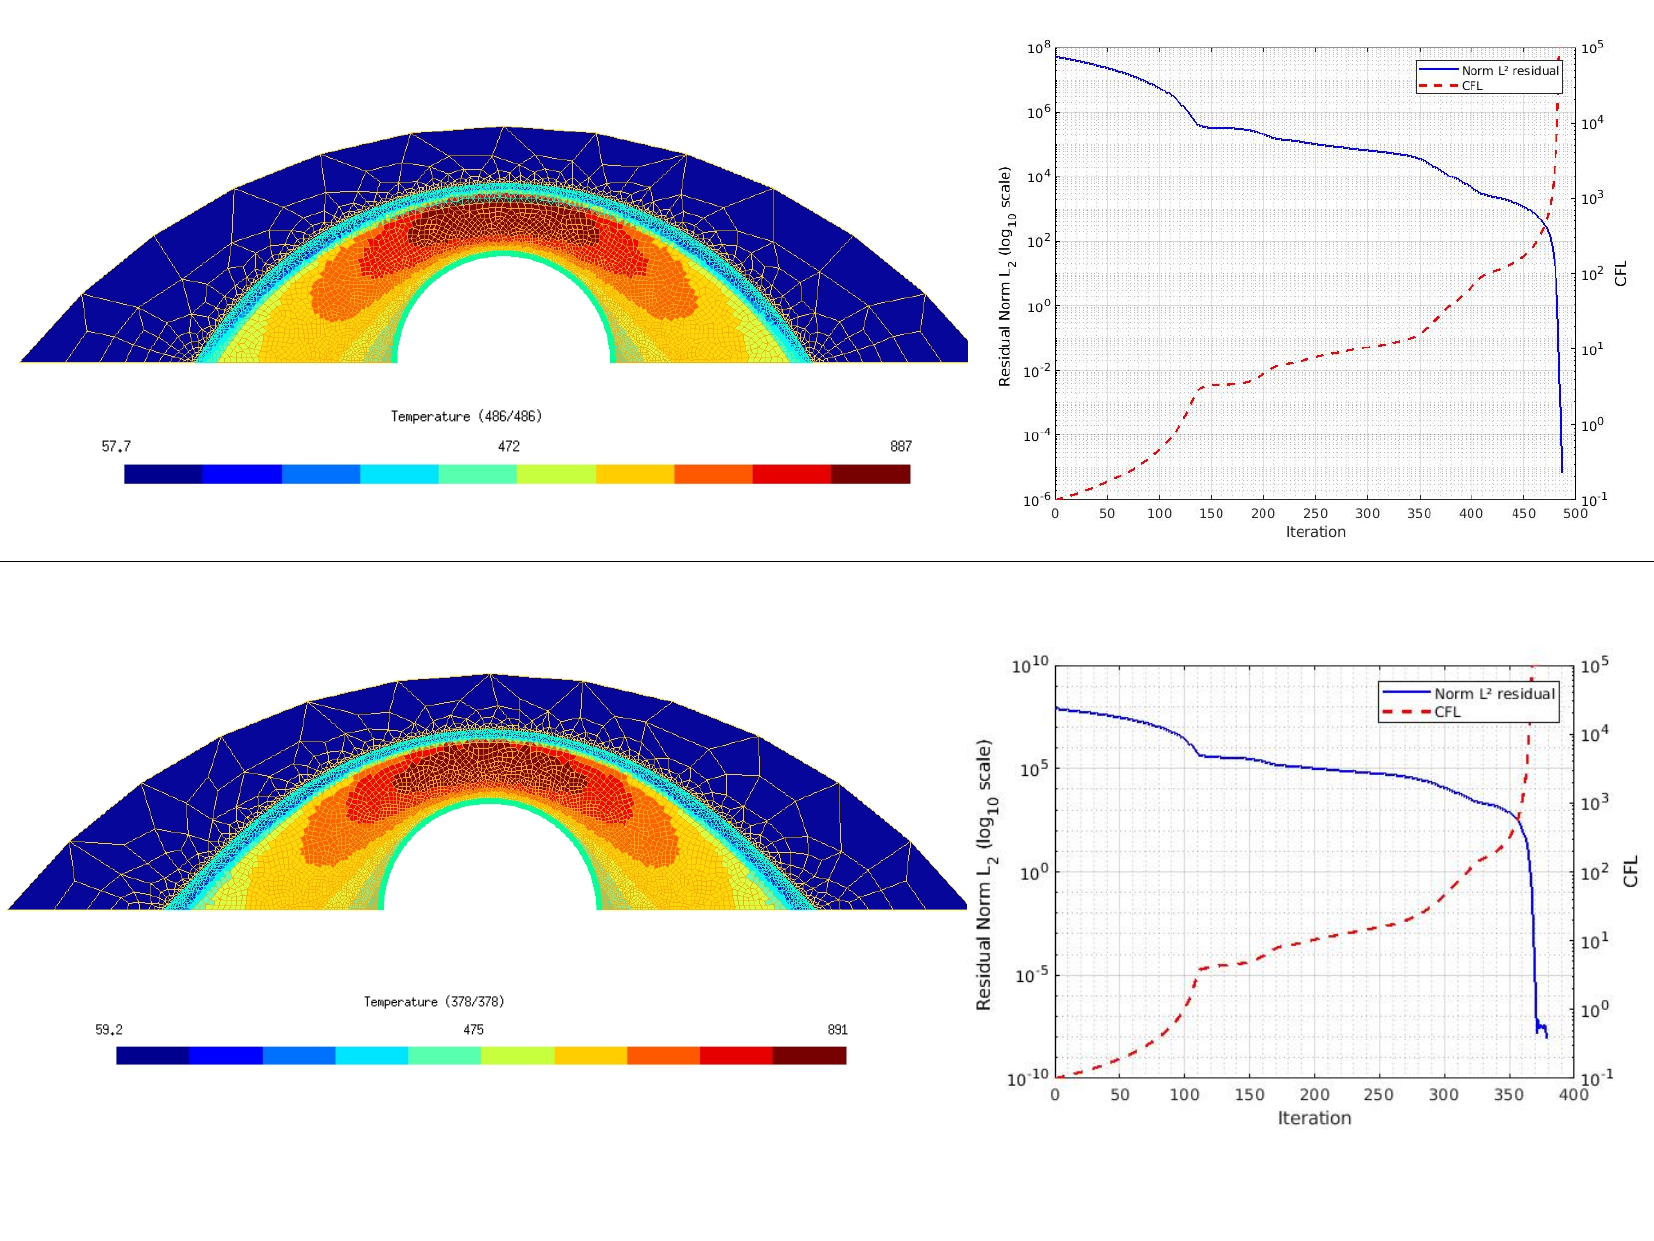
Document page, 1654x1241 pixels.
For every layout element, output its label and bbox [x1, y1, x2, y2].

picture [11, 5, 1639, 562]
picture [0, 578, 1642, 1134]
